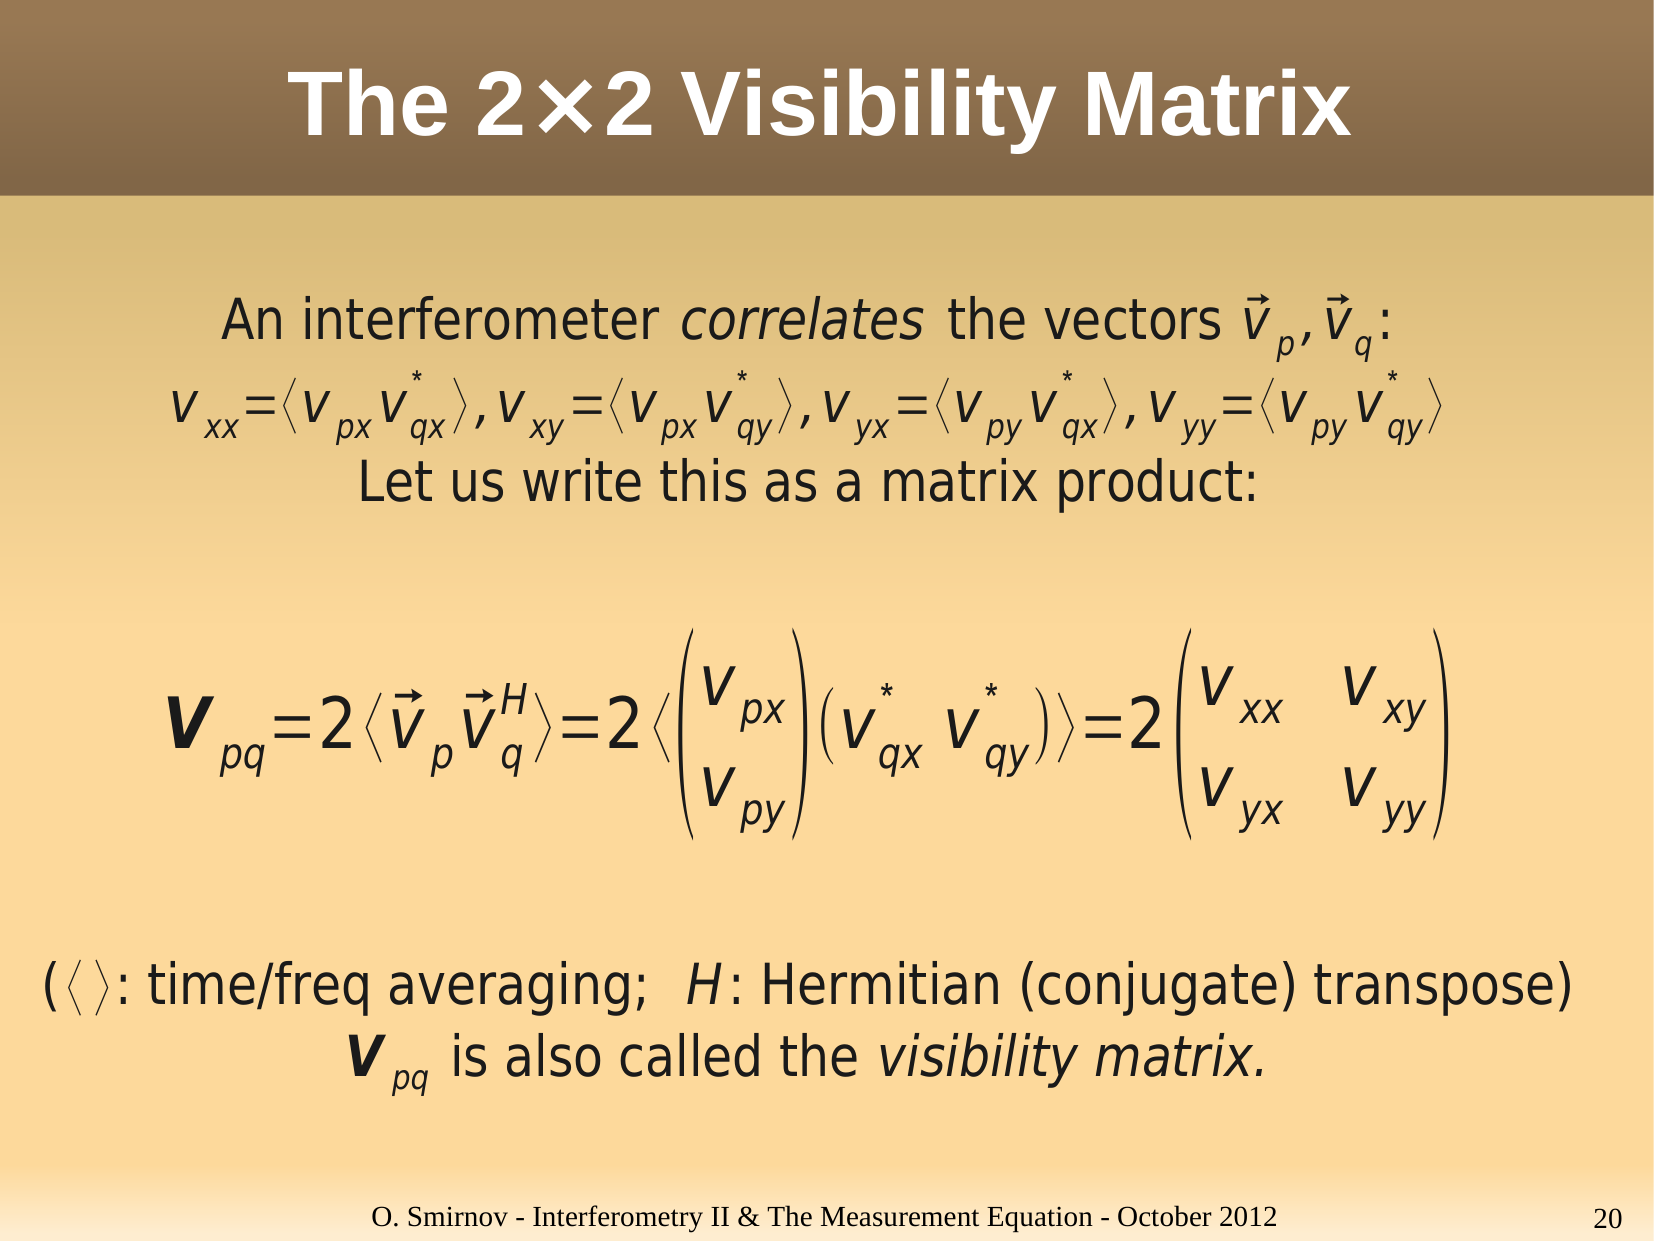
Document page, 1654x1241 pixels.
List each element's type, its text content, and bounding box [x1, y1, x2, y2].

title The 2×2 Visibility Matrix [76, 0, 1565, 208]
picture [0, 0, 1654, 1241]
chart [35, 287, 1580, 1241]
